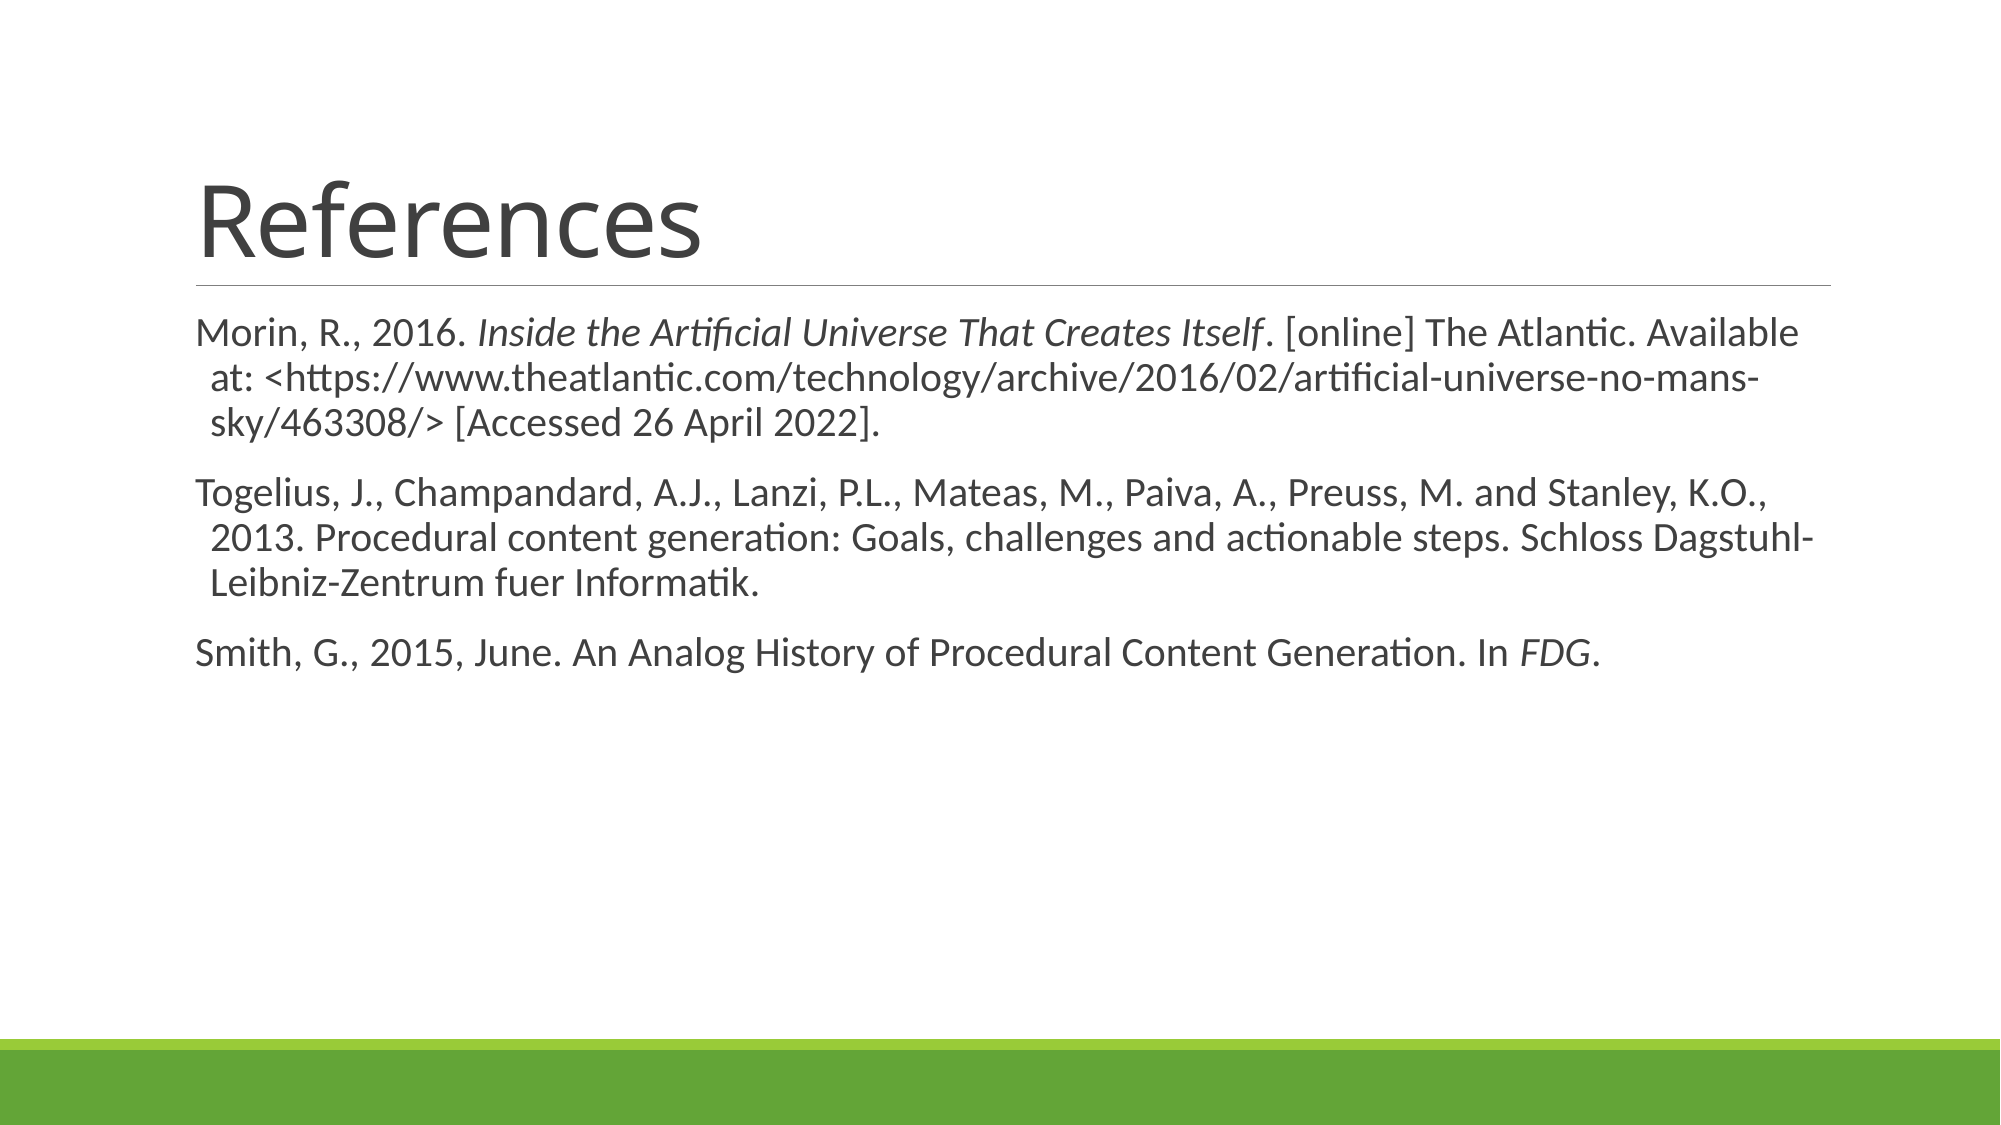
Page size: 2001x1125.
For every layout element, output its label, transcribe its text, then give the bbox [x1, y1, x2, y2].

list Morin, R., 2016. Inside the Artificial Universe That Creates Itself. [online] The Atlantic. Available at: <https://www.theatlantic.com/technology/archive/2016/02/artificial-universe-no-mans-sky/463308/> [Accessed 26 April 2022]. Togelius, J., Champandard, A.J., Lanzi, P.L., Mateas, M., Paiva, A., Preuss, M. and Stanley, K.O., 2013. Procedural content generation: Goals, challenges and actionable steps. Schloss Dagstuhl-Leibniz-Zentrum fuer Informatik. Smith, G., 2015, June. An Analog History of Procedural Content Generation. In FDG. [180, 302, 1831, 963]
title References [180, 47, 1831, 286]
